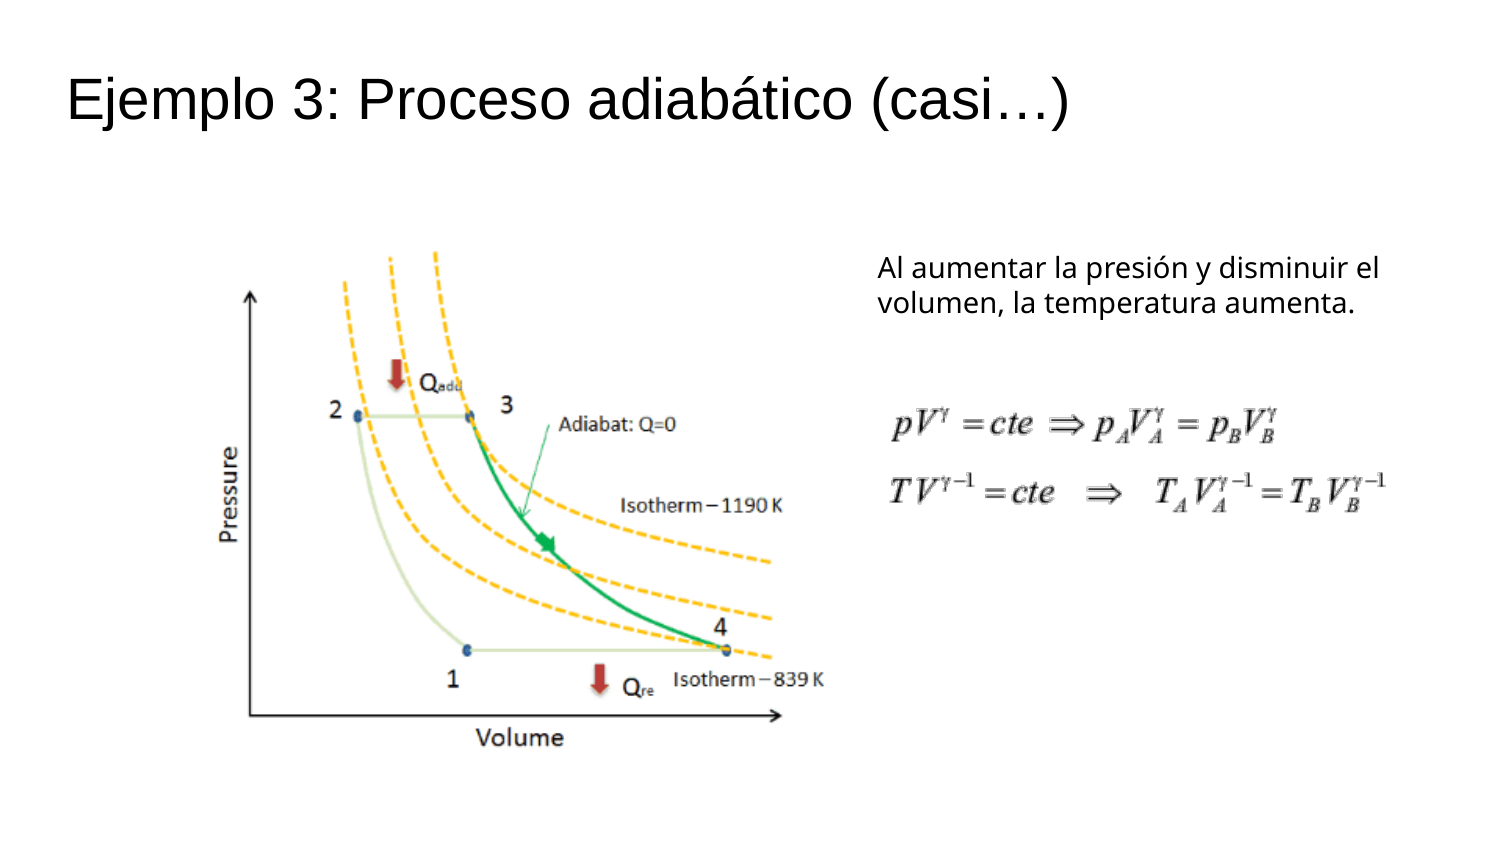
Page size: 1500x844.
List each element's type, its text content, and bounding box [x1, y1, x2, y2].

text_box Ejemplo 3: Proceso adiabático (casi…) [51, 46, 1449, 141]
picture [887, 396, 1285, 448]
text_box Al aumentar la presión y disminuir el volumen, la temperatura aumenta. [862, 234, 1425, 372]
picture [204, 225, 841, 757]
picture [887, 465, 1389, 517]
